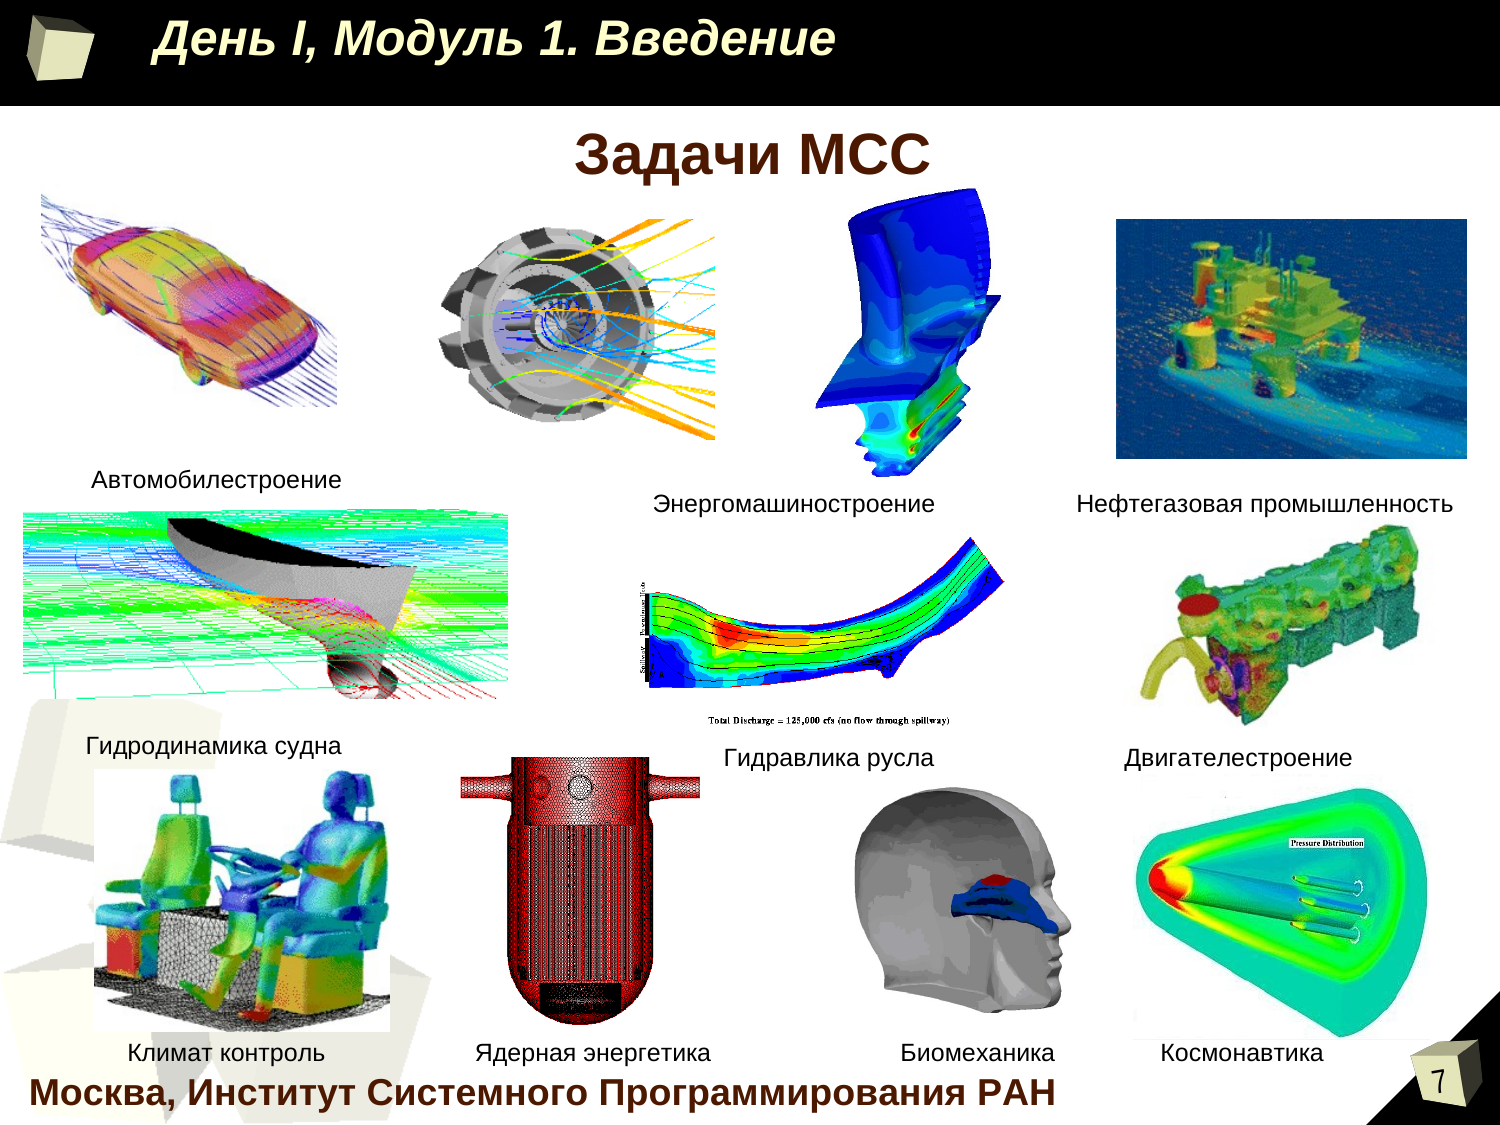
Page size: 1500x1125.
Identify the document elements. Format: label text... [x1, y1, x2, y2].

picture [430, 219, 715, 440]
text_box Двигателестроение [1109, 733, 1369, 780]
text_box Климат контроль [112, 1029, 341, 1075]
picture [809, 195, 1028, 479]
text_box Энергомашиностроение [637, 479, 951, 526]
picture [614, 533, 1016, 732]
picture [1133, 774, 1430, 1040]
text_box Гидродинамика судна [70, 722, 358, 768]
text_box Ядерная энергетика [460, 1029, 727, 1075]
picture [0, 509, 508, 1125]
picture [423, 1088, 433, 1102]
text_box Гидравлика русла [708, 733, 950, 780]
text_box Космонавтика [1145, 1029, 1406, 1075]
text_box Нефтегазовая промышленность [1033, 479, 1471, 526]
picture [460, 757, 702, 1028]
picture [41, 195, 337, 407]
text_box Задачи МСС [5, 109, 1500, 195]
picture [850, 781, 1076, 1013]
text_box Биомеханика [885, 1029, 1071, 1075]
picture [1122, 526, 1447, 743]
text_box Автомобилестроение [76, 456, 358, 502]
picture [1116, 219, 1467, 459]
